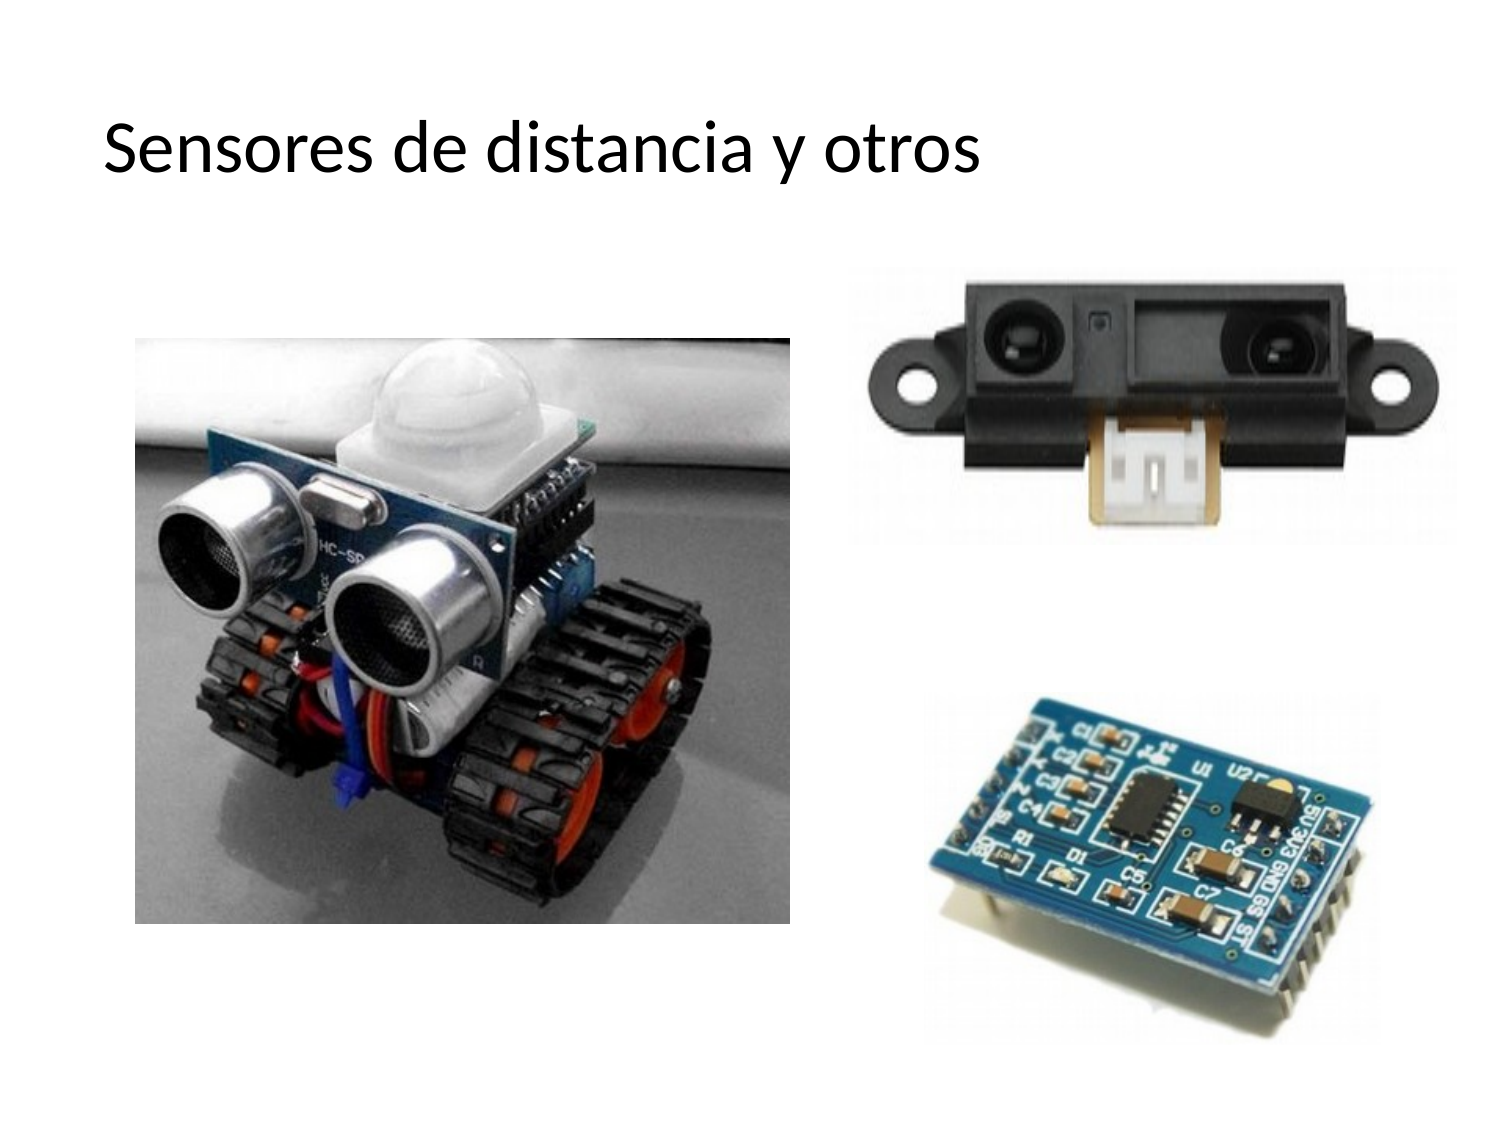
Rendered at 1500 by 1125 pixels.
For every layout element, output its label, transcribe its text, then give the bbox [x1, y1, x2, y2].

list Sensores de distancia y otros [88, 90, 1319, 213]
picture [848, 267, 1457, 545]
picture [924, 692, 1381, 1045]
picture [135, 338, 790, 924]
